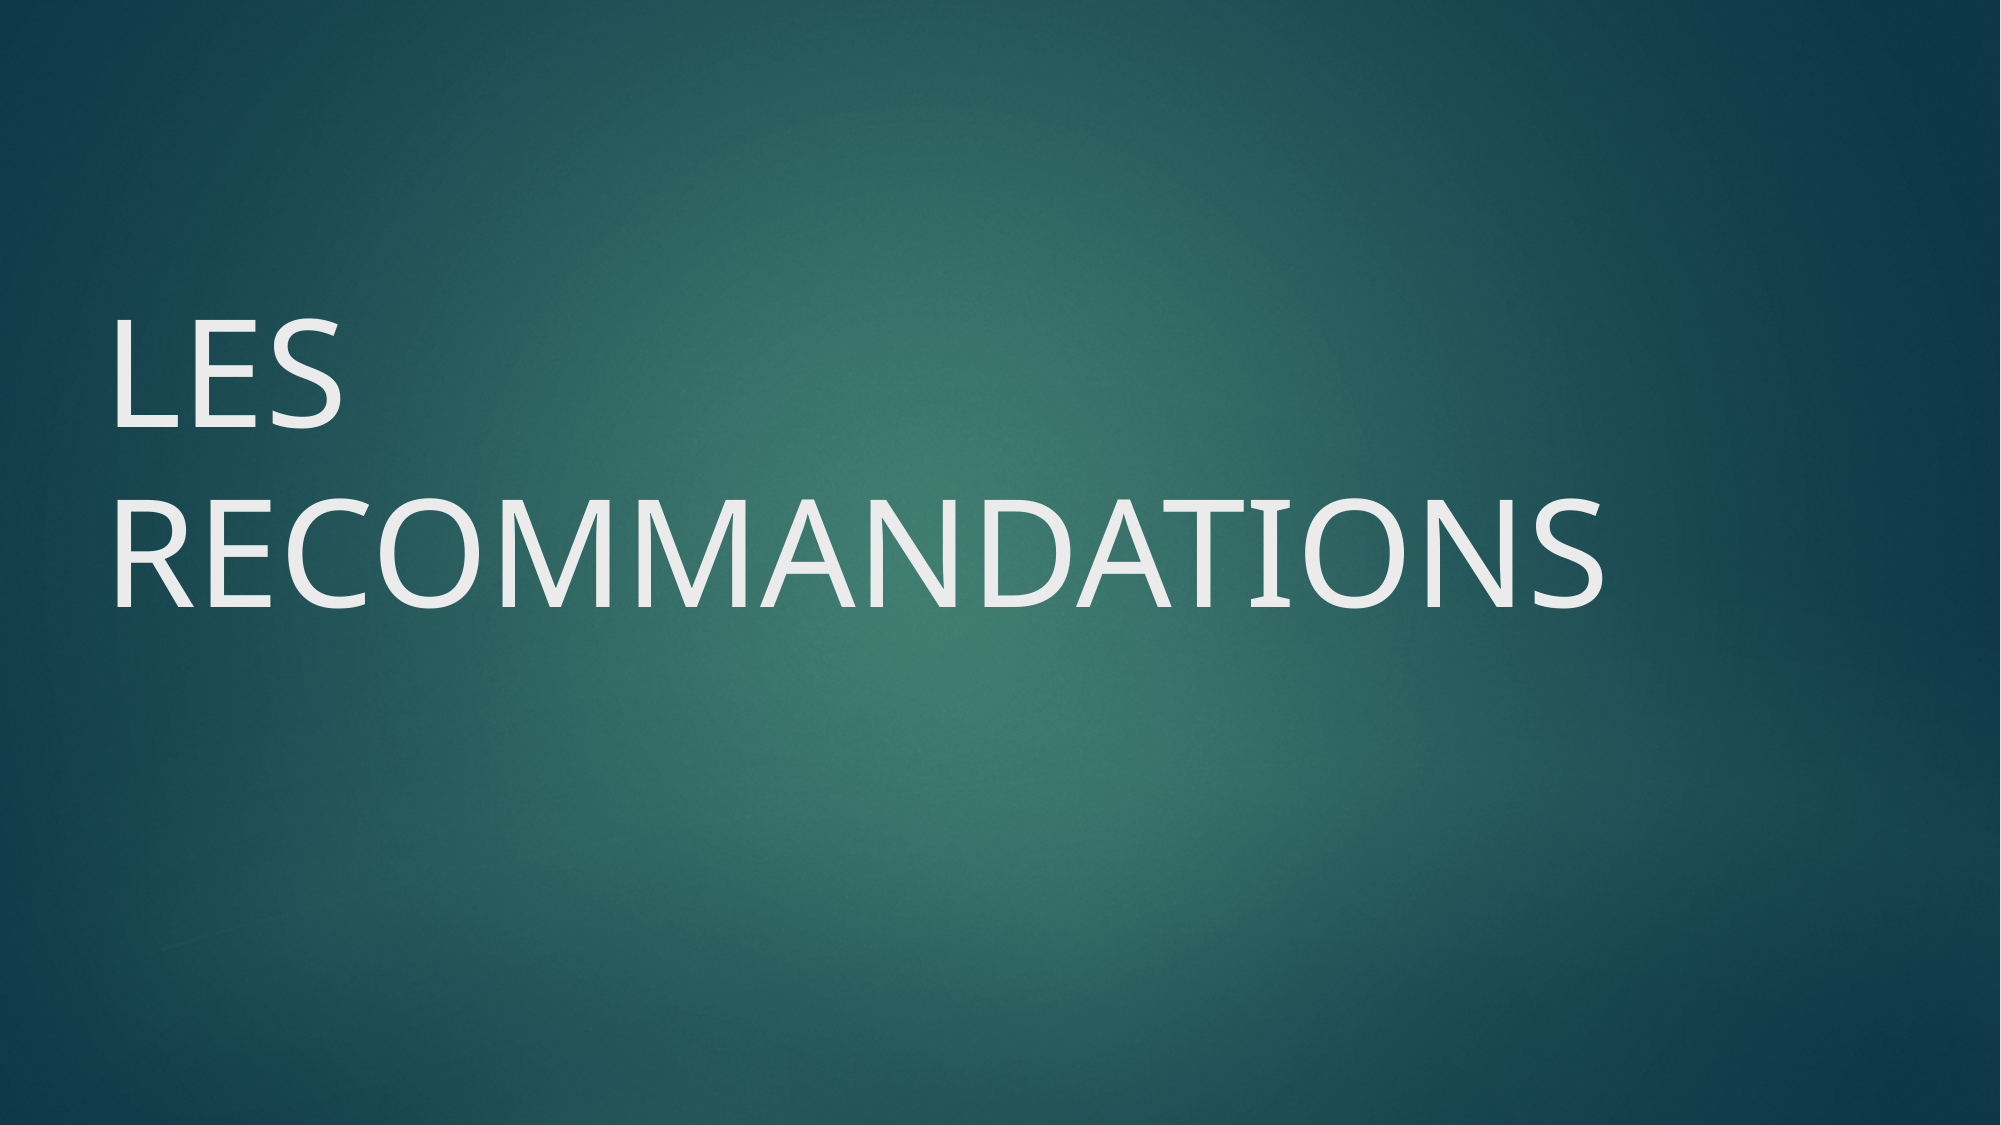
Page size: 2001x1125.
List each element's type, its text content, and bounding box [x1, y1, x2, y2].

title LES RECOMMANDATIONS [88, 258, 1689, 646]
